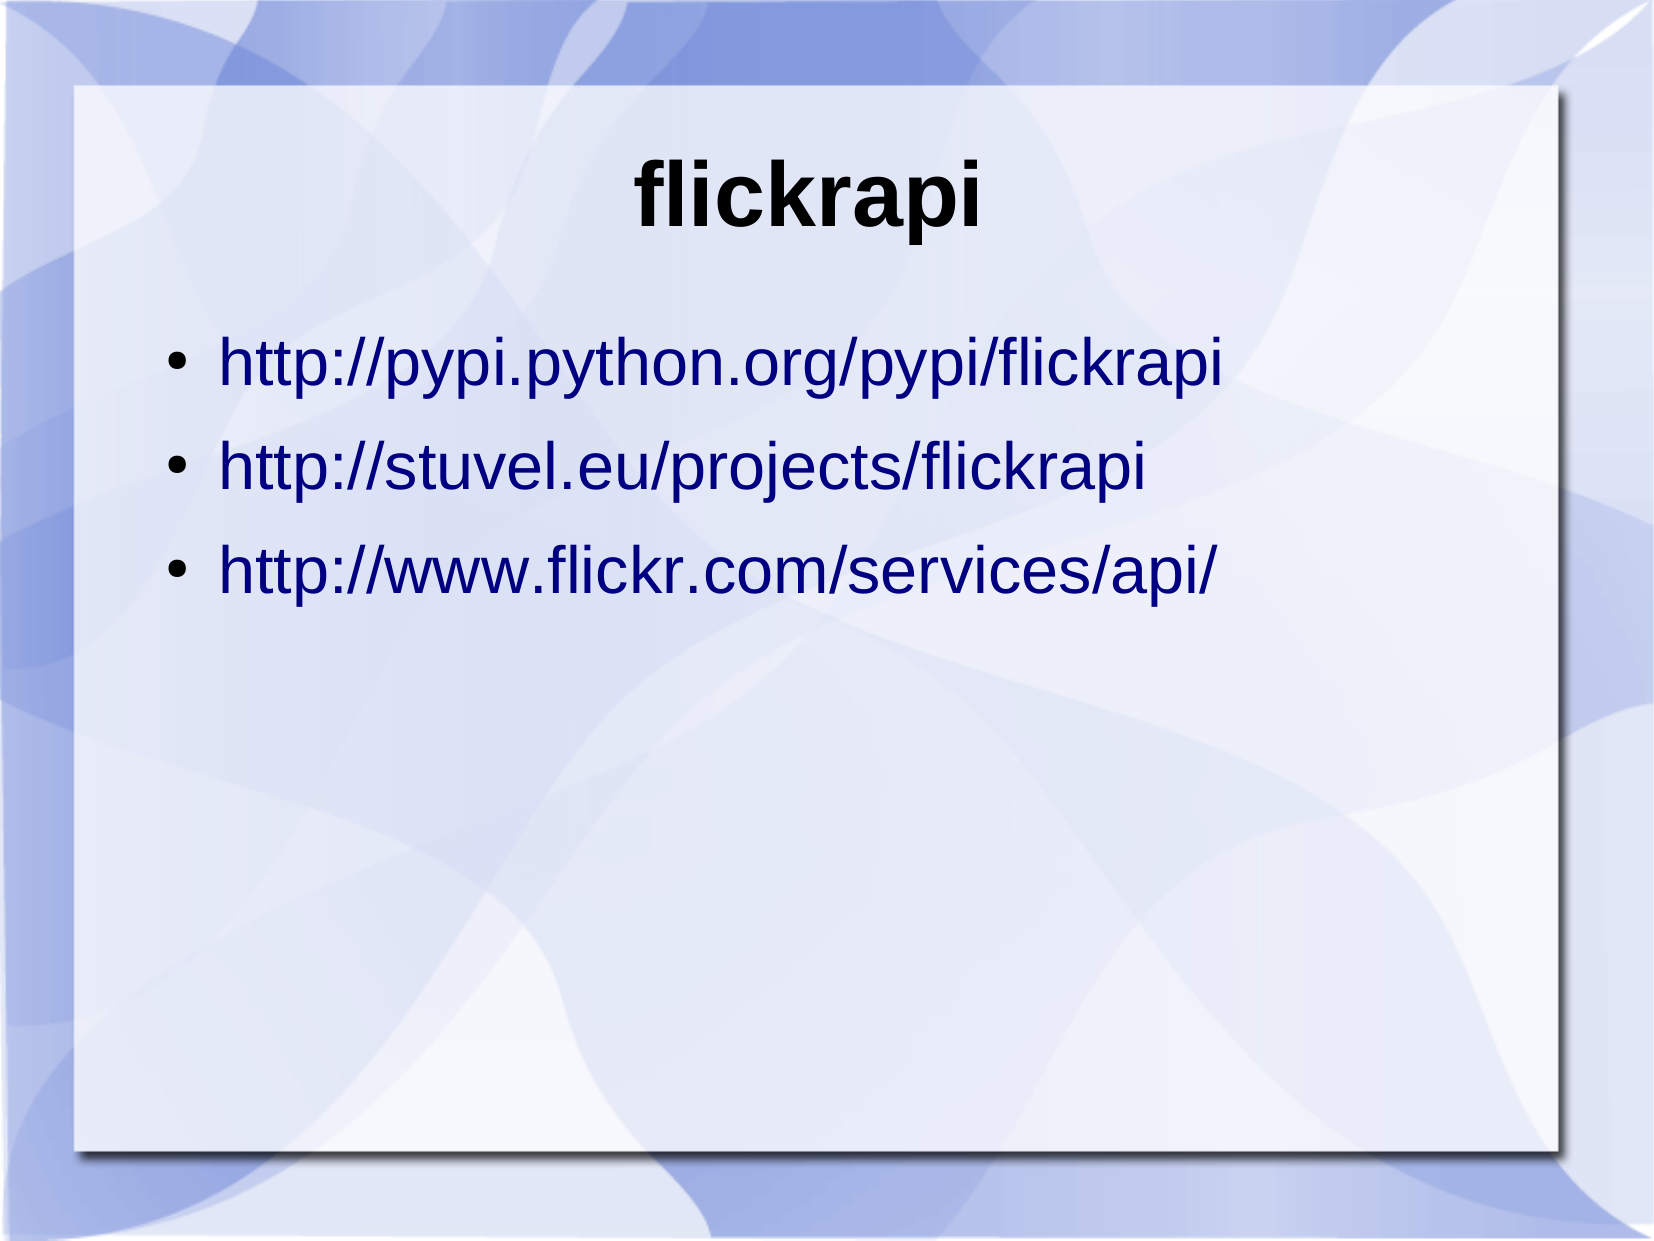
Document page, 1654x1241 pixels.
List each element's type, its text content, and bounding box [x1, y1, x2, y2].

title flickrapi [82, 90, 1536, 298]
list http://pypi.python.org/pypi/flickrapi http://stuvel.eu/projects/flickrapi http://www.flickr.com/services/api/ [129, 324, 1489, 975]
picture [0, 0, 1654, 1241]
